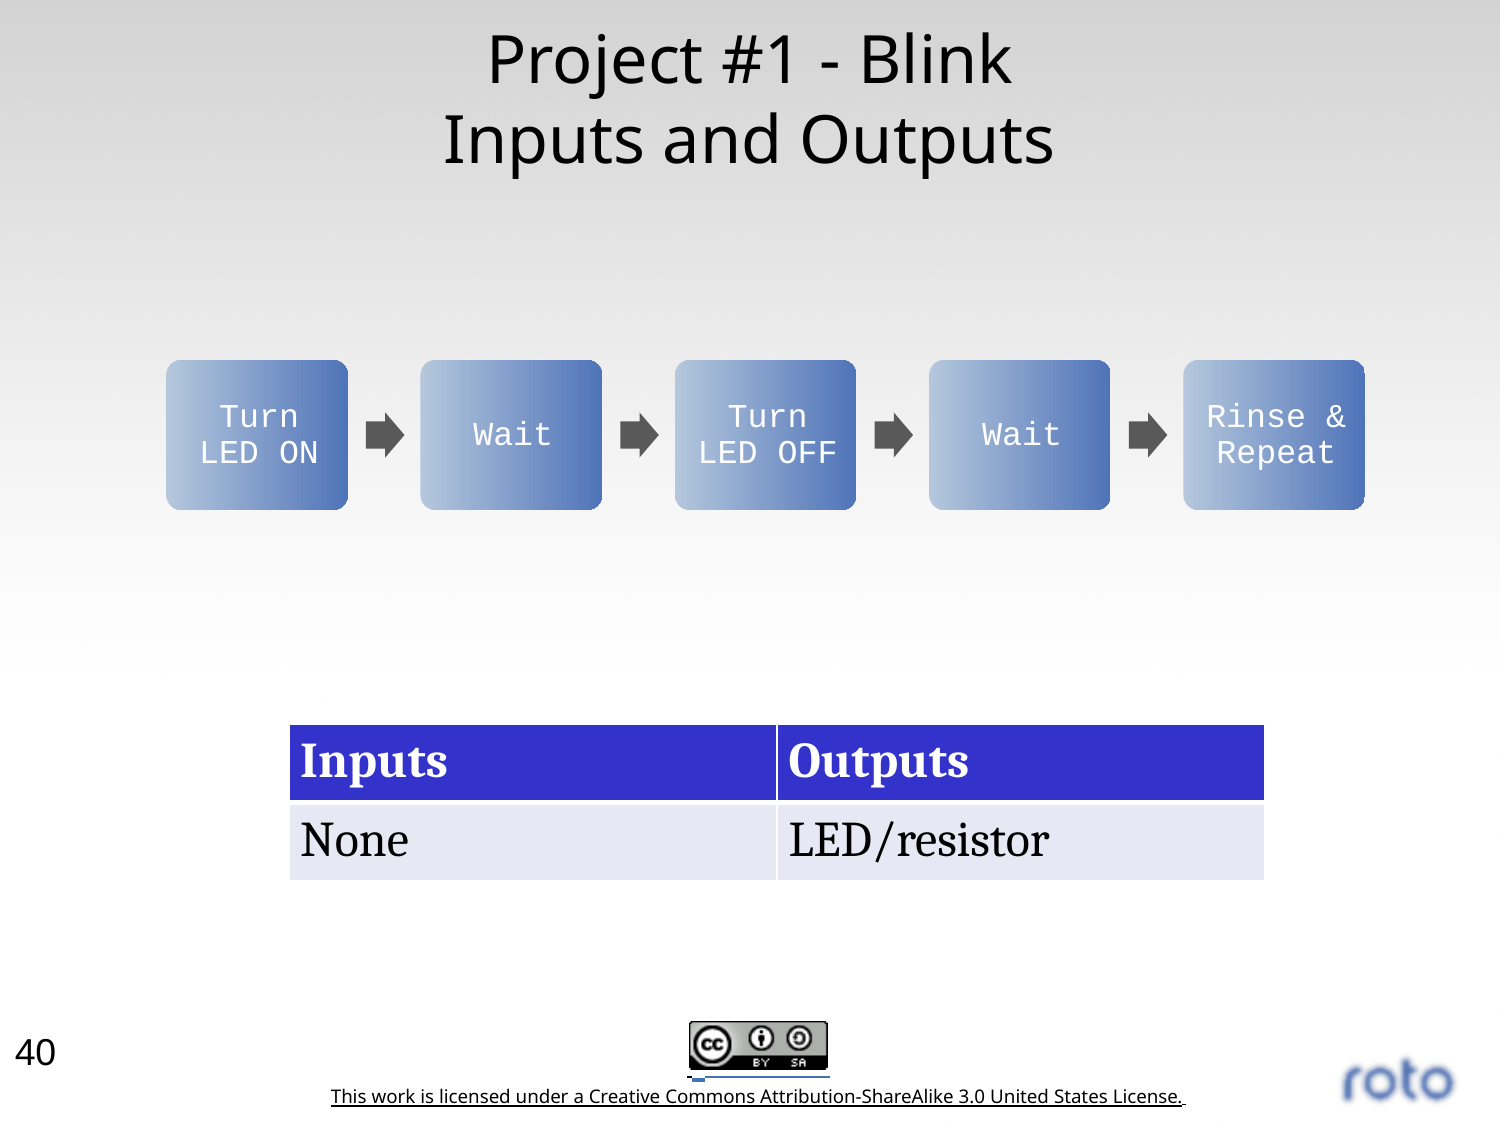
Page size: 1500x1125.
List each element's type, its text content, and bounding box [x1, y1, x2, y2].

text_box [620, 412, 659, 458]
picture [0, 0, 1500, 1125]
table_cell LED/resistor [778, 805, 1264, 880]
text_box [1128, 412, 1168, 458]
text_box [365, 412, 405, 458]
table_header Outputs [778, 725, 1264, 800]
table_cell None [290, 805, 776, 880]
text_box [874, 412, 914, 458]
text_box Wait [420, 360, 603, 510]
title Project #1 - Blink Inputs and Outputs [112, 2, 1388, 190]
text_box Turn LED ON [166, 360, 348, 510]
text_box Wait [928, 360, 1111, 510]
table_header Inputs [290, 725, 776, 800]
text_box Turn LED OFF [674, 360, 857, 510]
text_box Rinse & Repeat [1183, 360, 1366, 510]
